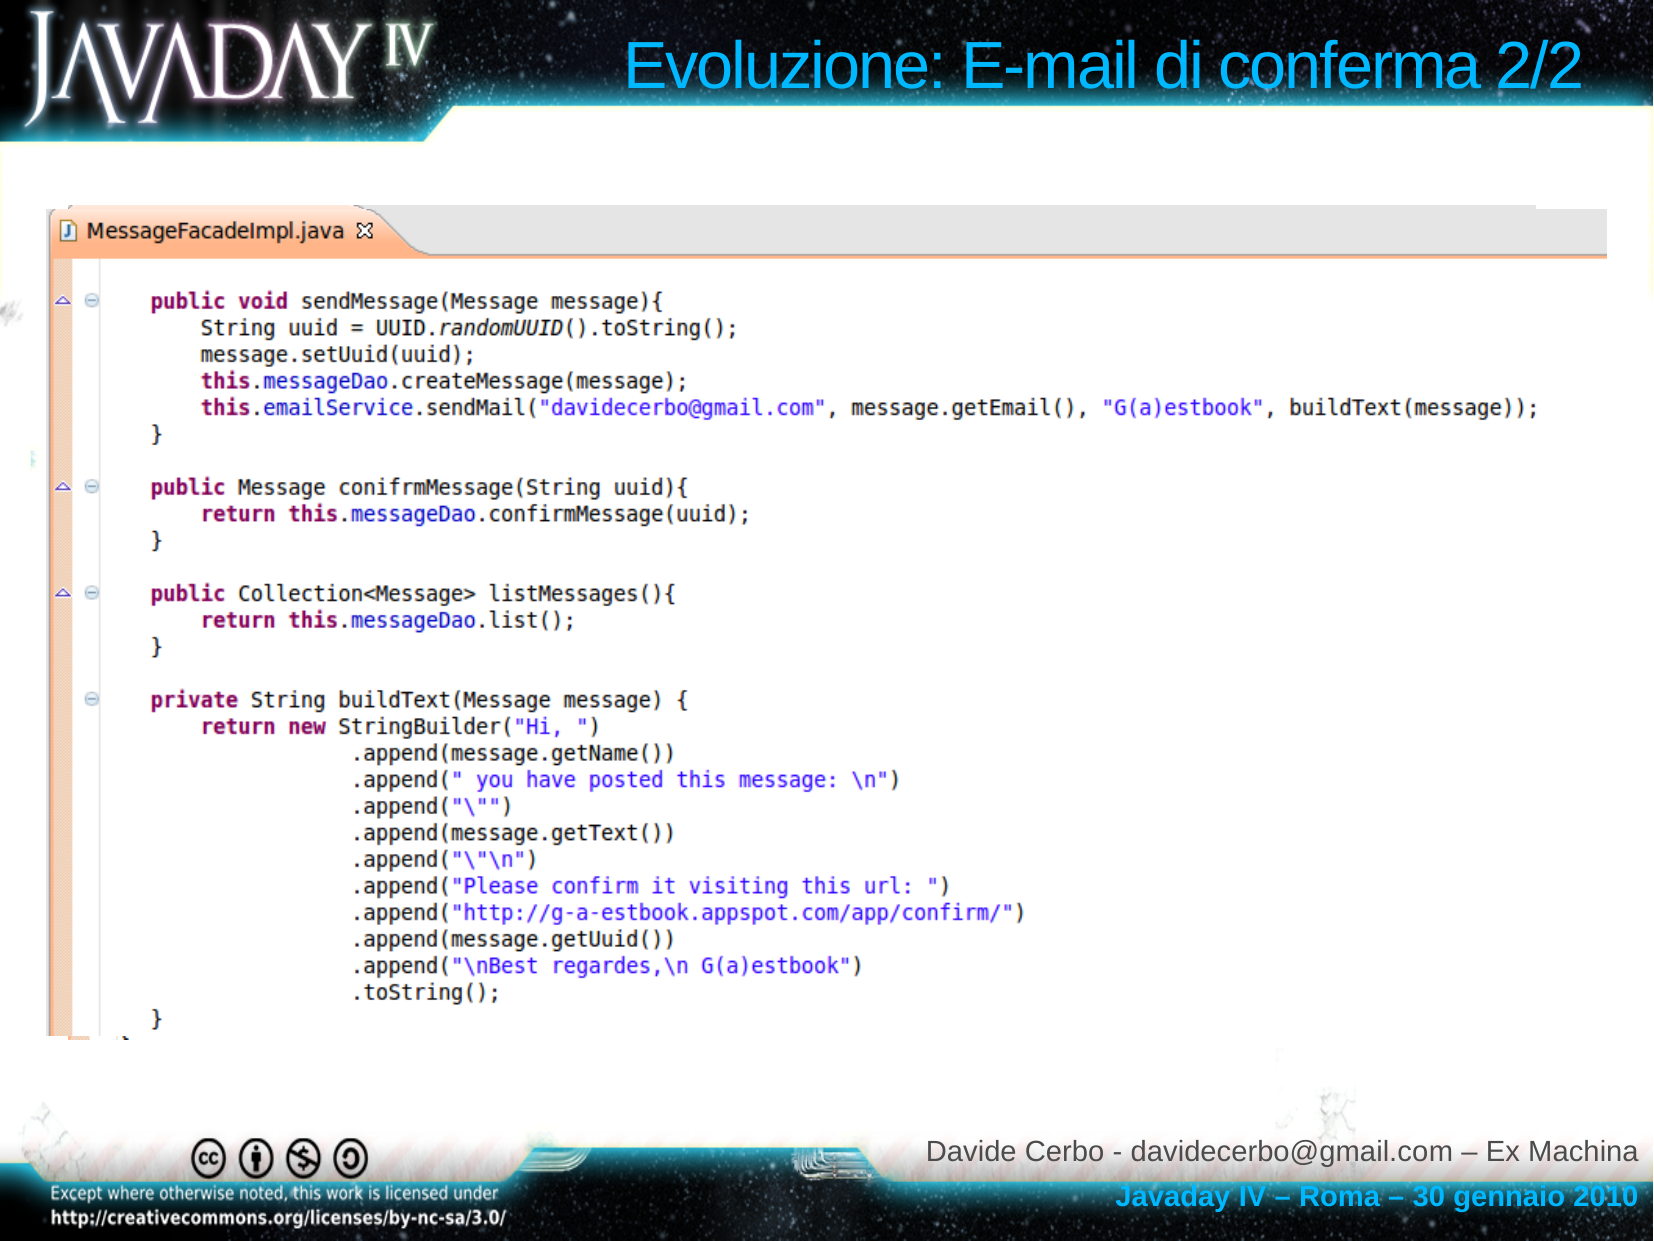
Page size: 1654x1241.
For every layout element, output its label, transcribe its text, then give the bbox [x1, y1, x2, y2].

picture [0, 0, 1653, 1241]
title Evoluzione: E-mail di conferma 2/2 [108, 14, 1585, 117]
